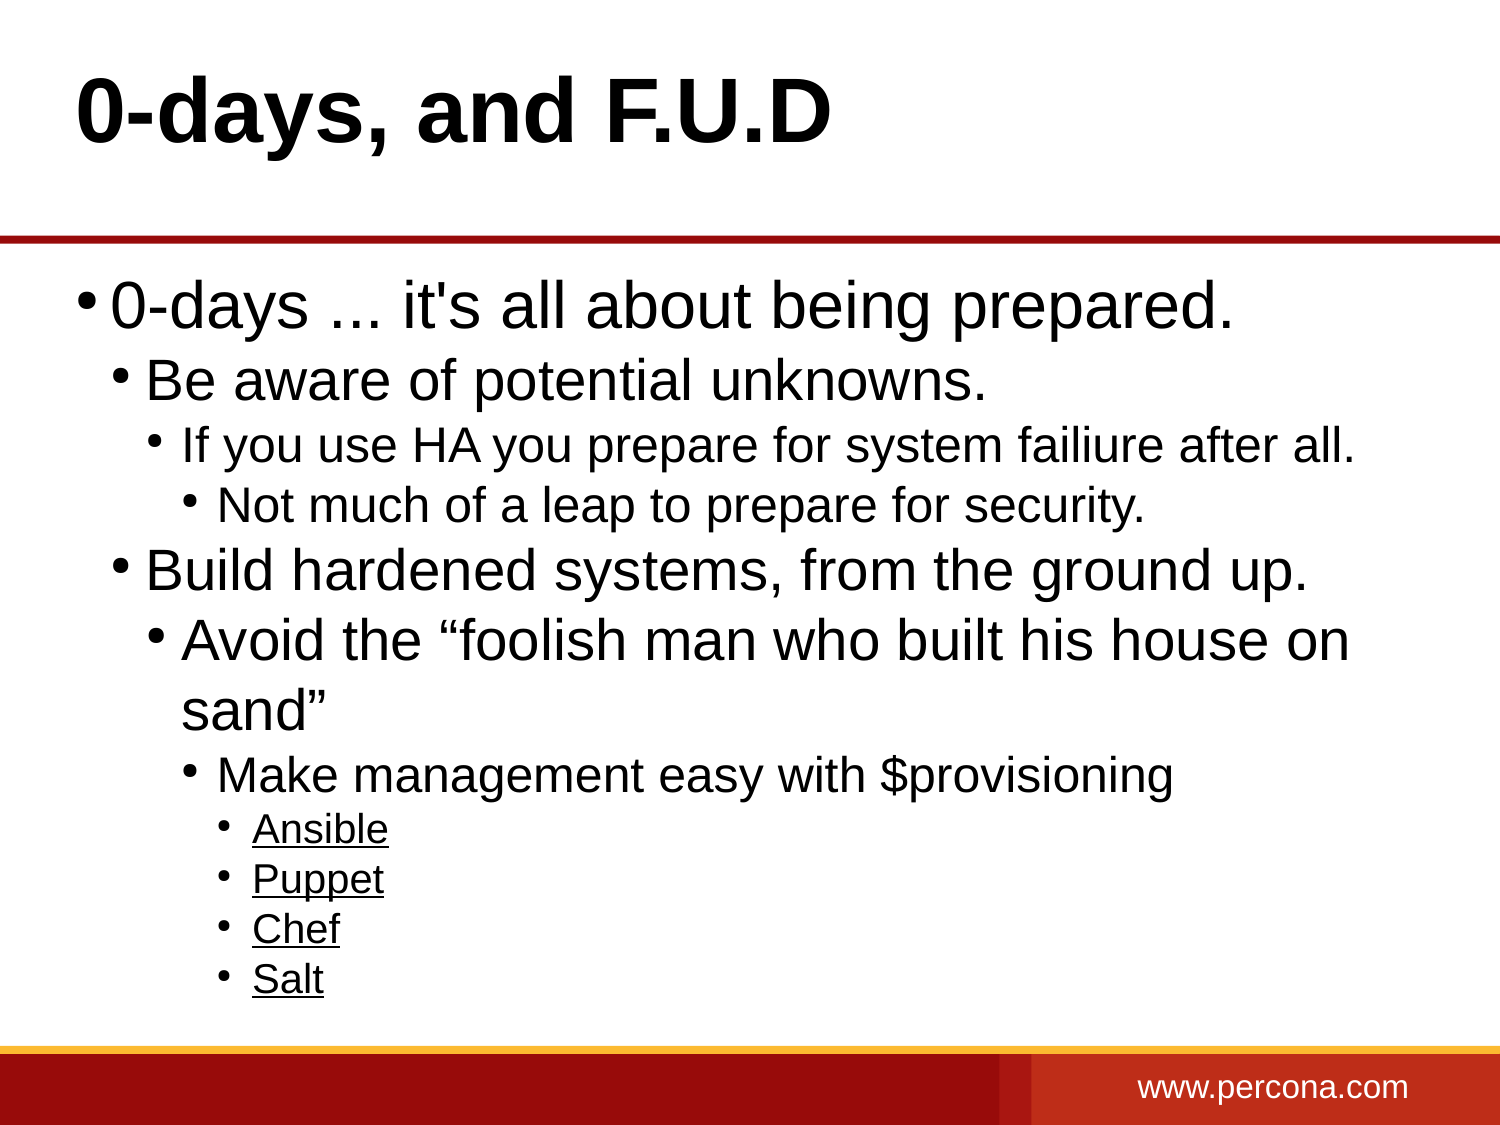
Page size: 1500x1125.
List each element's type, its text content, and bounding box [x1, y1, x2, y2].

text_box 0-days ... it's all about being prepared. Be aware of potential unknowns. If you use HA you prepare for system failiure after all. Not much of a leap to prepare for security. Build hardened systems, from the ground up. Avoid the “foolish man who built his house on sand” Make management easy with $provisioning Ansible Puppet Chef Salt [75, 257, 1425, 1000]
text_box 0-days, and F.U.D [75, 44, 1425, 233]
